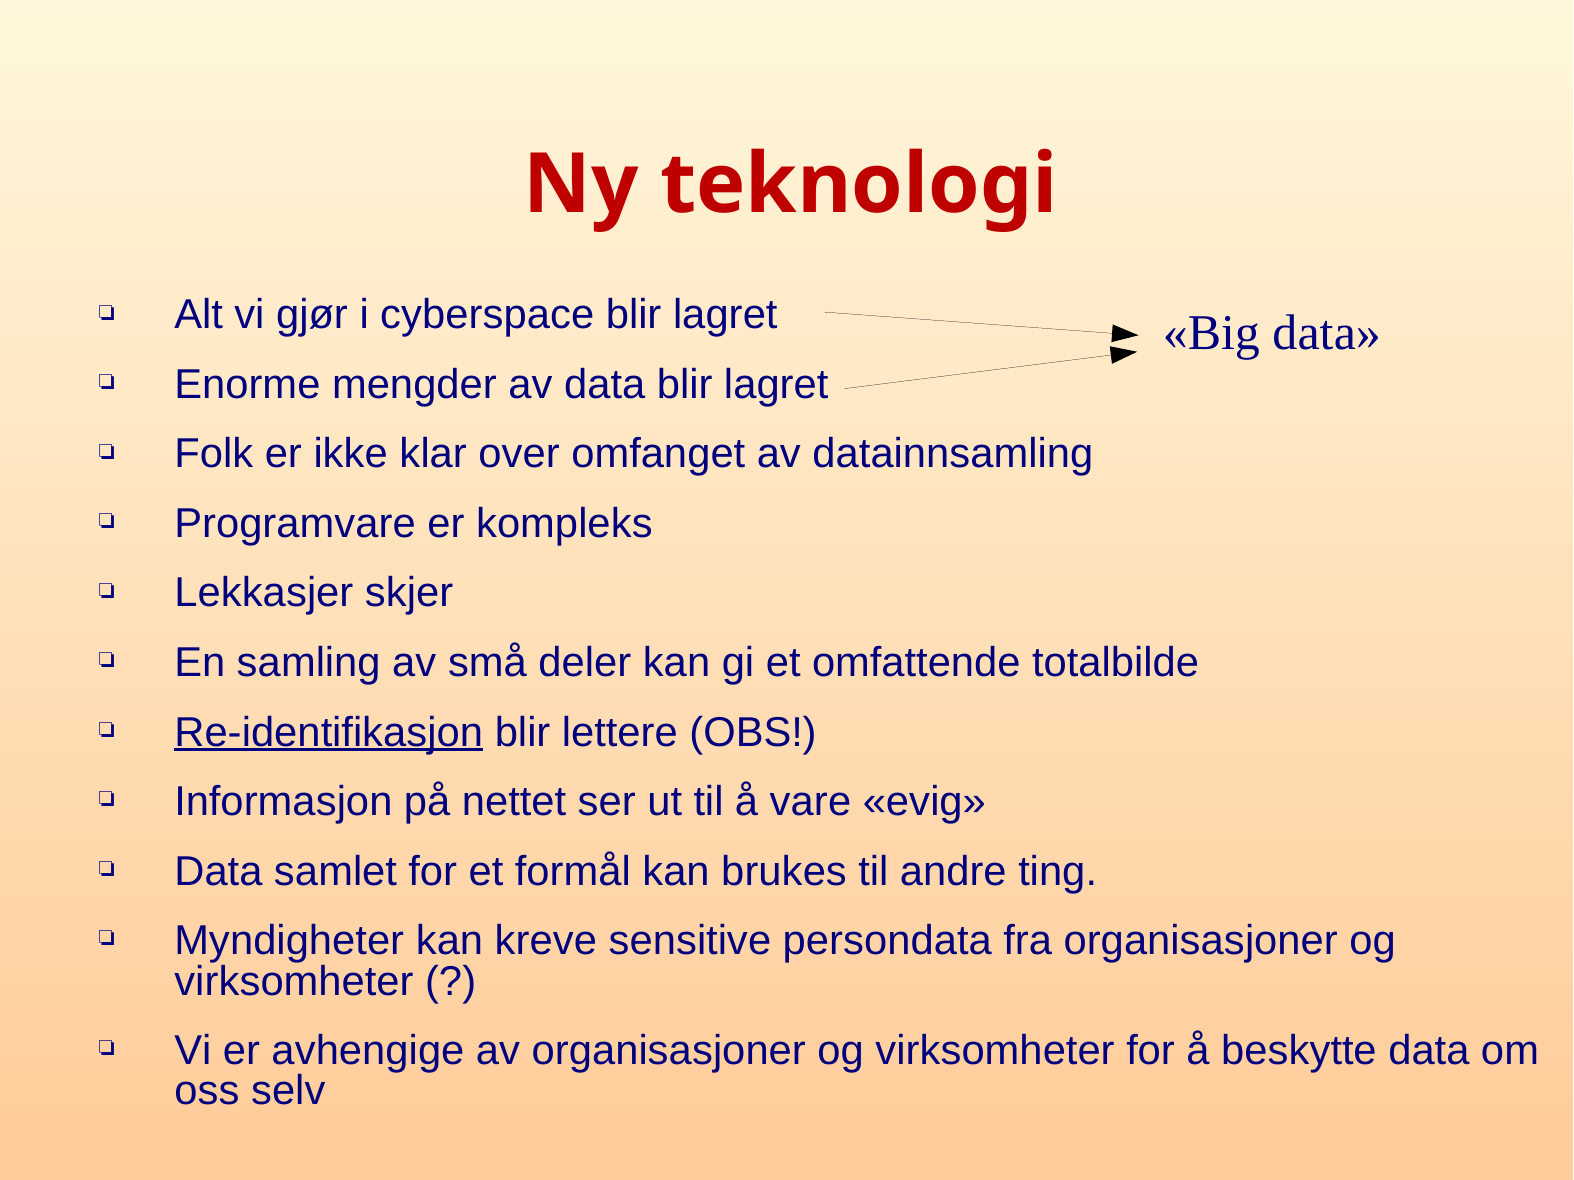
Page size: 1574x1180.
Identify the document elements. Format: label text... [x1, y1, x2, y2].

title Ny teknologi [39, 54, 1543, 309]
list Alt vi gjør i cyberspace blir lagret Enorme mengder av data blir lagret Folk er ikke klar over omfanget av datainnsamling Programvare er kompleks Lekkasjer skjer En samling av små deler kan gi et omfattende totalbilde Re-identifikasjon blir lettere (OBS!) Informasjon på nettet ser ut til å vare «evig» Data samlet for et formål kan brukes til andre ting. Myndigheter kan kreve sensitive persondata fra organisasjoner og virksomheter (?) Vi er avhengige av organisasjoner og virksomheter for å beskytte data om oss selv [99, 296, 1553, 1130]
text_box «Big data» [1148, 303, 1397, 374]
